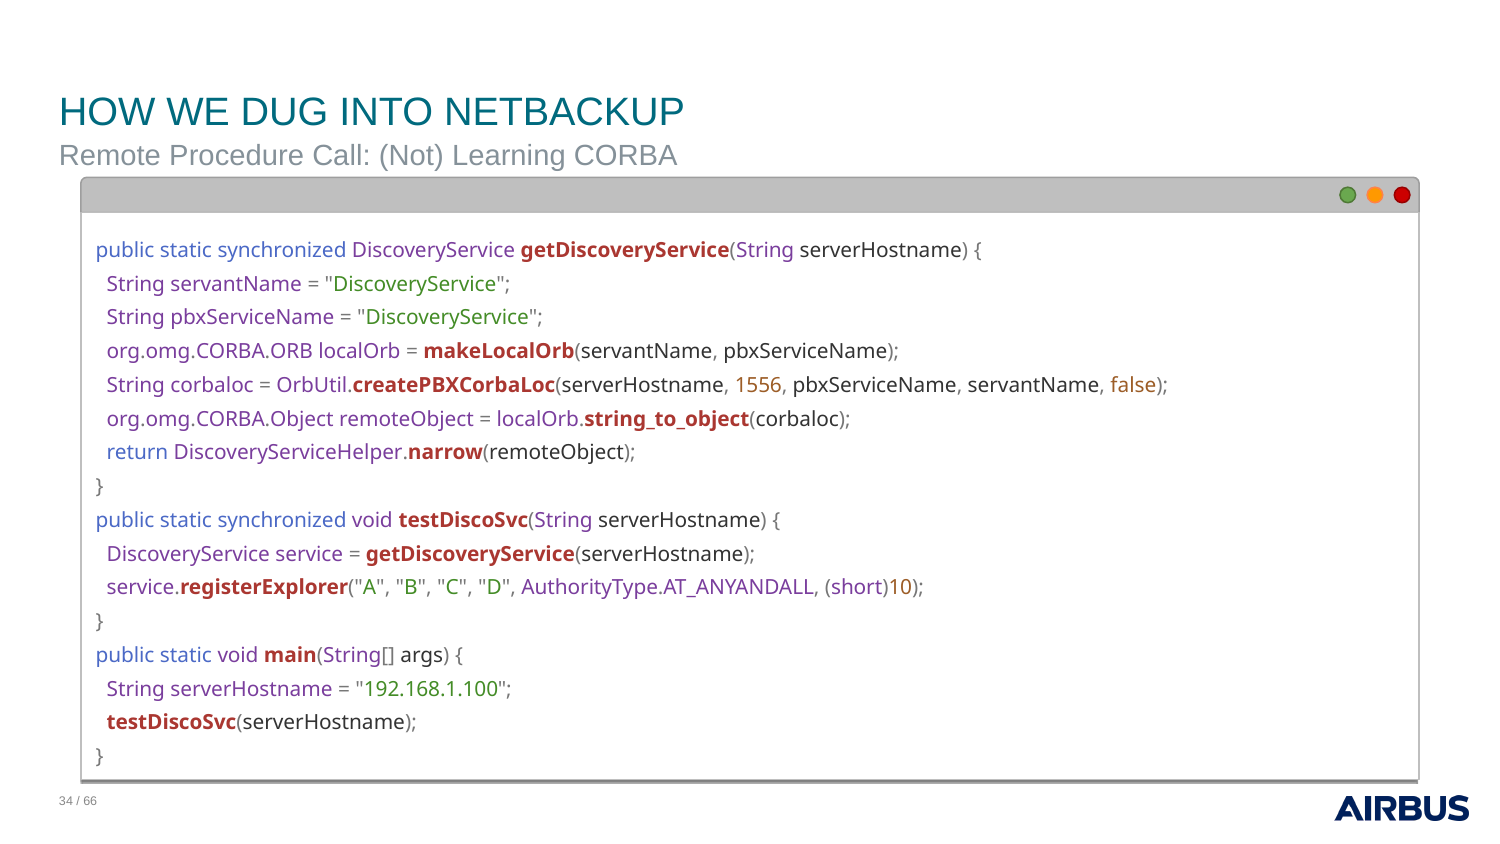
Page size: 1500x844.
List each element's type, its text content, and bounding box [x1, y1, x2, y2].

picture [1334, 795, 1469, 821]
text_box [80, 192, 1420, 780]
text_box public static synchronized DiscoveryService getDiscoveryService(String serverHostname) { String servantName = "DiscoveryService"; String pbxServiceName = "DiscoveryService"; org.omg.CORBA.ORB localOrb = makeLocalOrb(servantName, pbxServiceName); String corbaloc = OrbUtil.createPBXCorbaLoc(serverHostname, 1556, pbxServiceName, servantName, false); org.omg.CORBA.Object remoteObject = localOrb.string_to_object(corbaloc); return DiscoveryServiceHelper.narrow(remoteObject); } public static synchronized void testDiscoSvc(String serverHostname) { DiscoveryService service = getDiscoveryService(serverHostname); service.registerExplorer("A", "B", "C", "D", AuthorityType.AT_ANYANDALL, (short)10); } public static void main(String[] args) { String serverHostname = "192.168.1.100"; testDiscoSvc(serverHostname); } [80, 213, 1419, 783]
title HOW WE DUG INTO NETBACKUP Remote Procedure Call: (Not) Learning CORBA [58, 80, 1441, 192]
